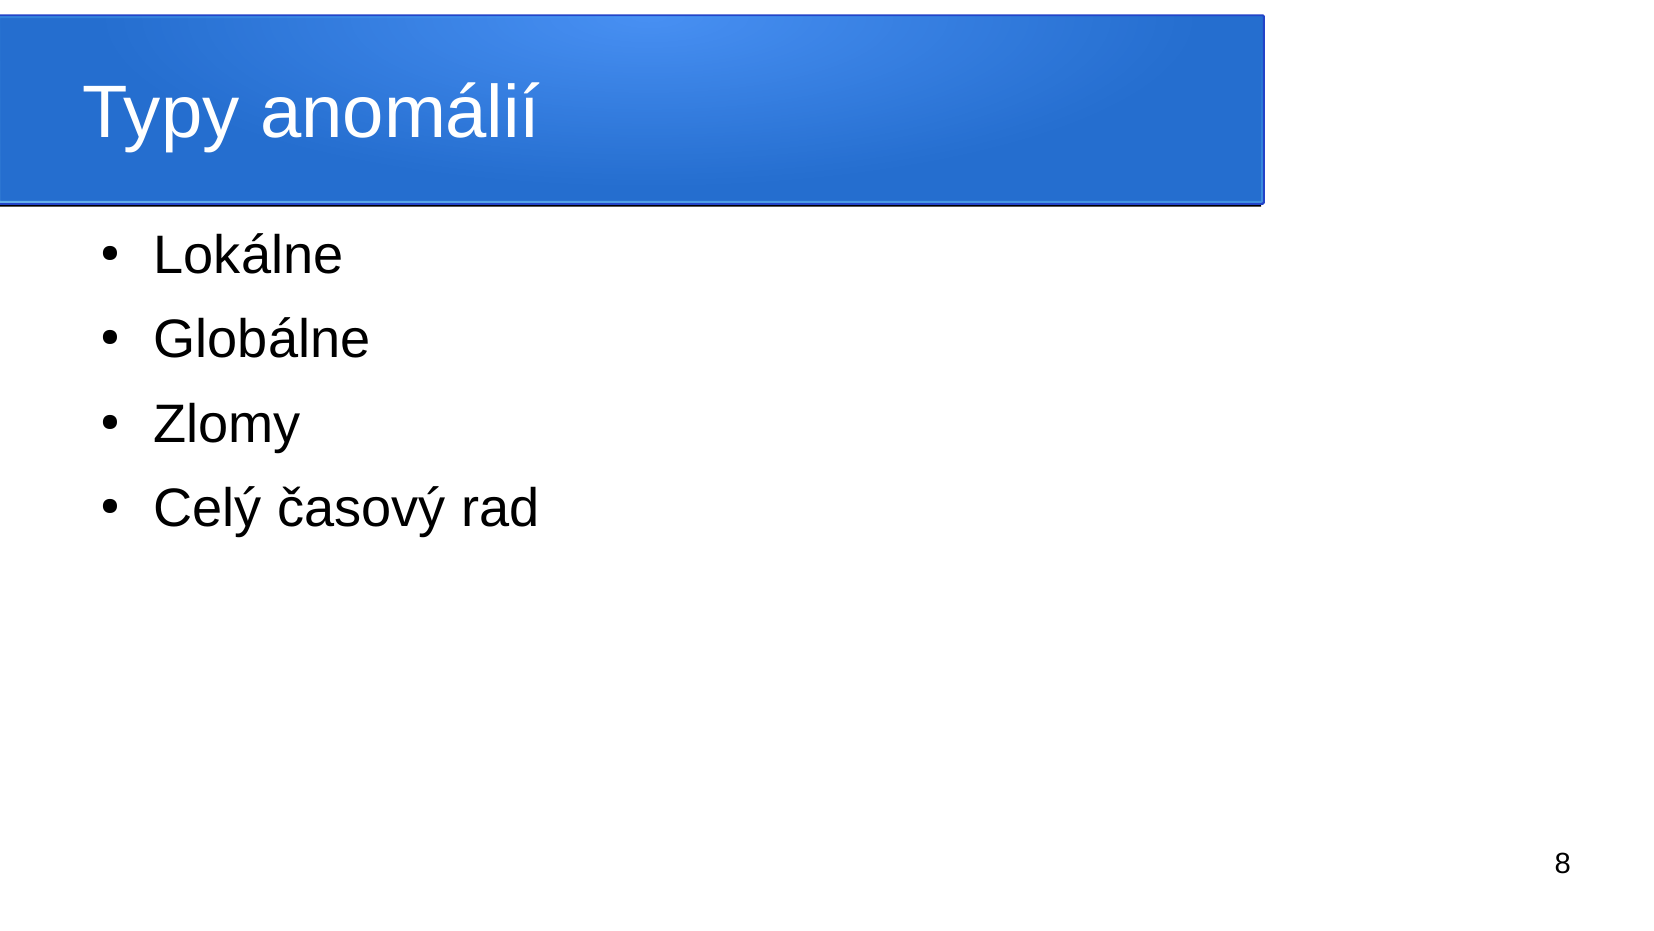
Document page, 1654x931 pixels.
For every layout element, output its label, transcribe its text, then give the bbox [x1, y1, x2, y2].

title Typy anomálií [82, 35, 1235, 189]
list Lokálne Globálne Zlomy Celý časový rad [82, 224, 1571, 764]
